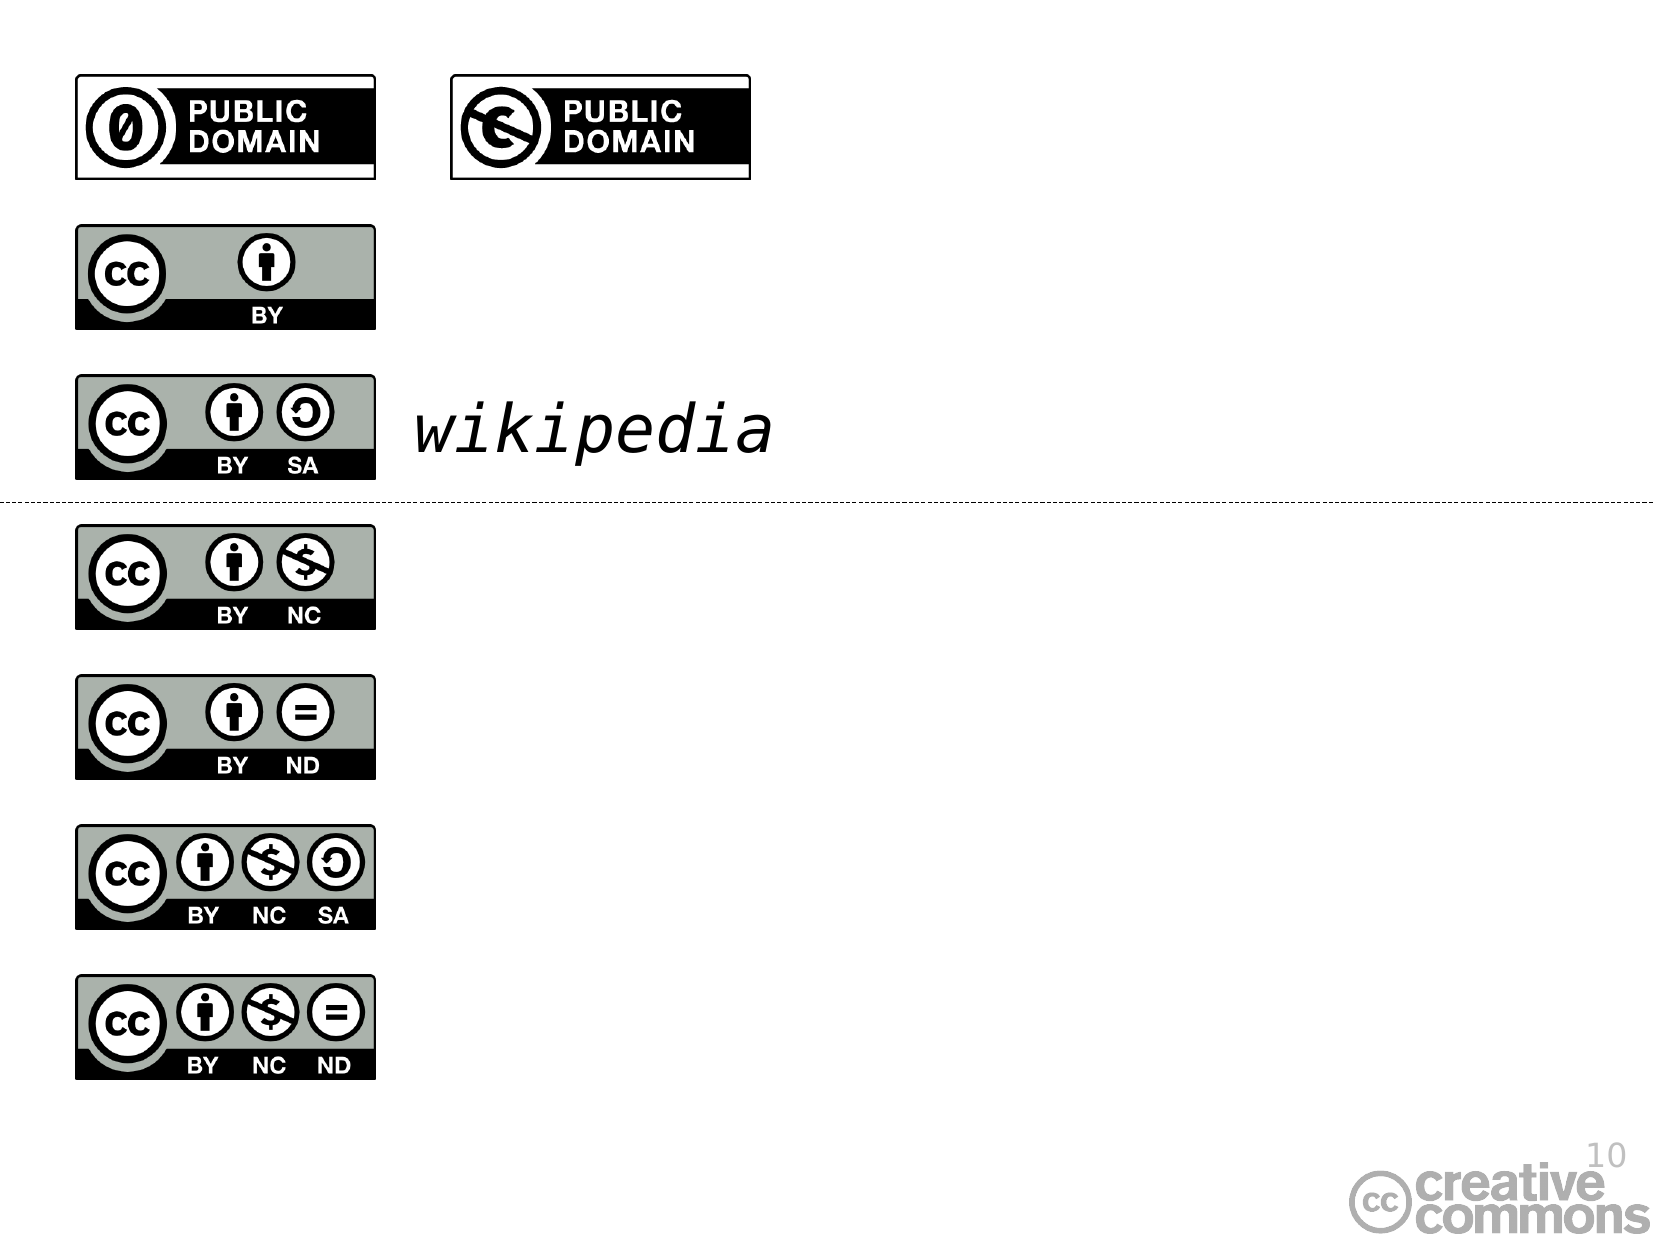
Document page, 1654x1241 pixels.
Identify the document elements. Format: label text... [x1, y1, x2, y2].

picture [1349, 1162, 1650, 1234]
text_box wikipedia [399, 383, 1432, 476]
picture [450, 74, 751, 181]
picture [75, 74, 376, 181]
picture [75, 674, 376, 781]
picture [75, 974, 376, 1081]
picture [75, 374, 376, 481]
picture [75, 824, 376, 931]
picture [75, 224, 376, 331]
picture [75, 524, 376, 631]
